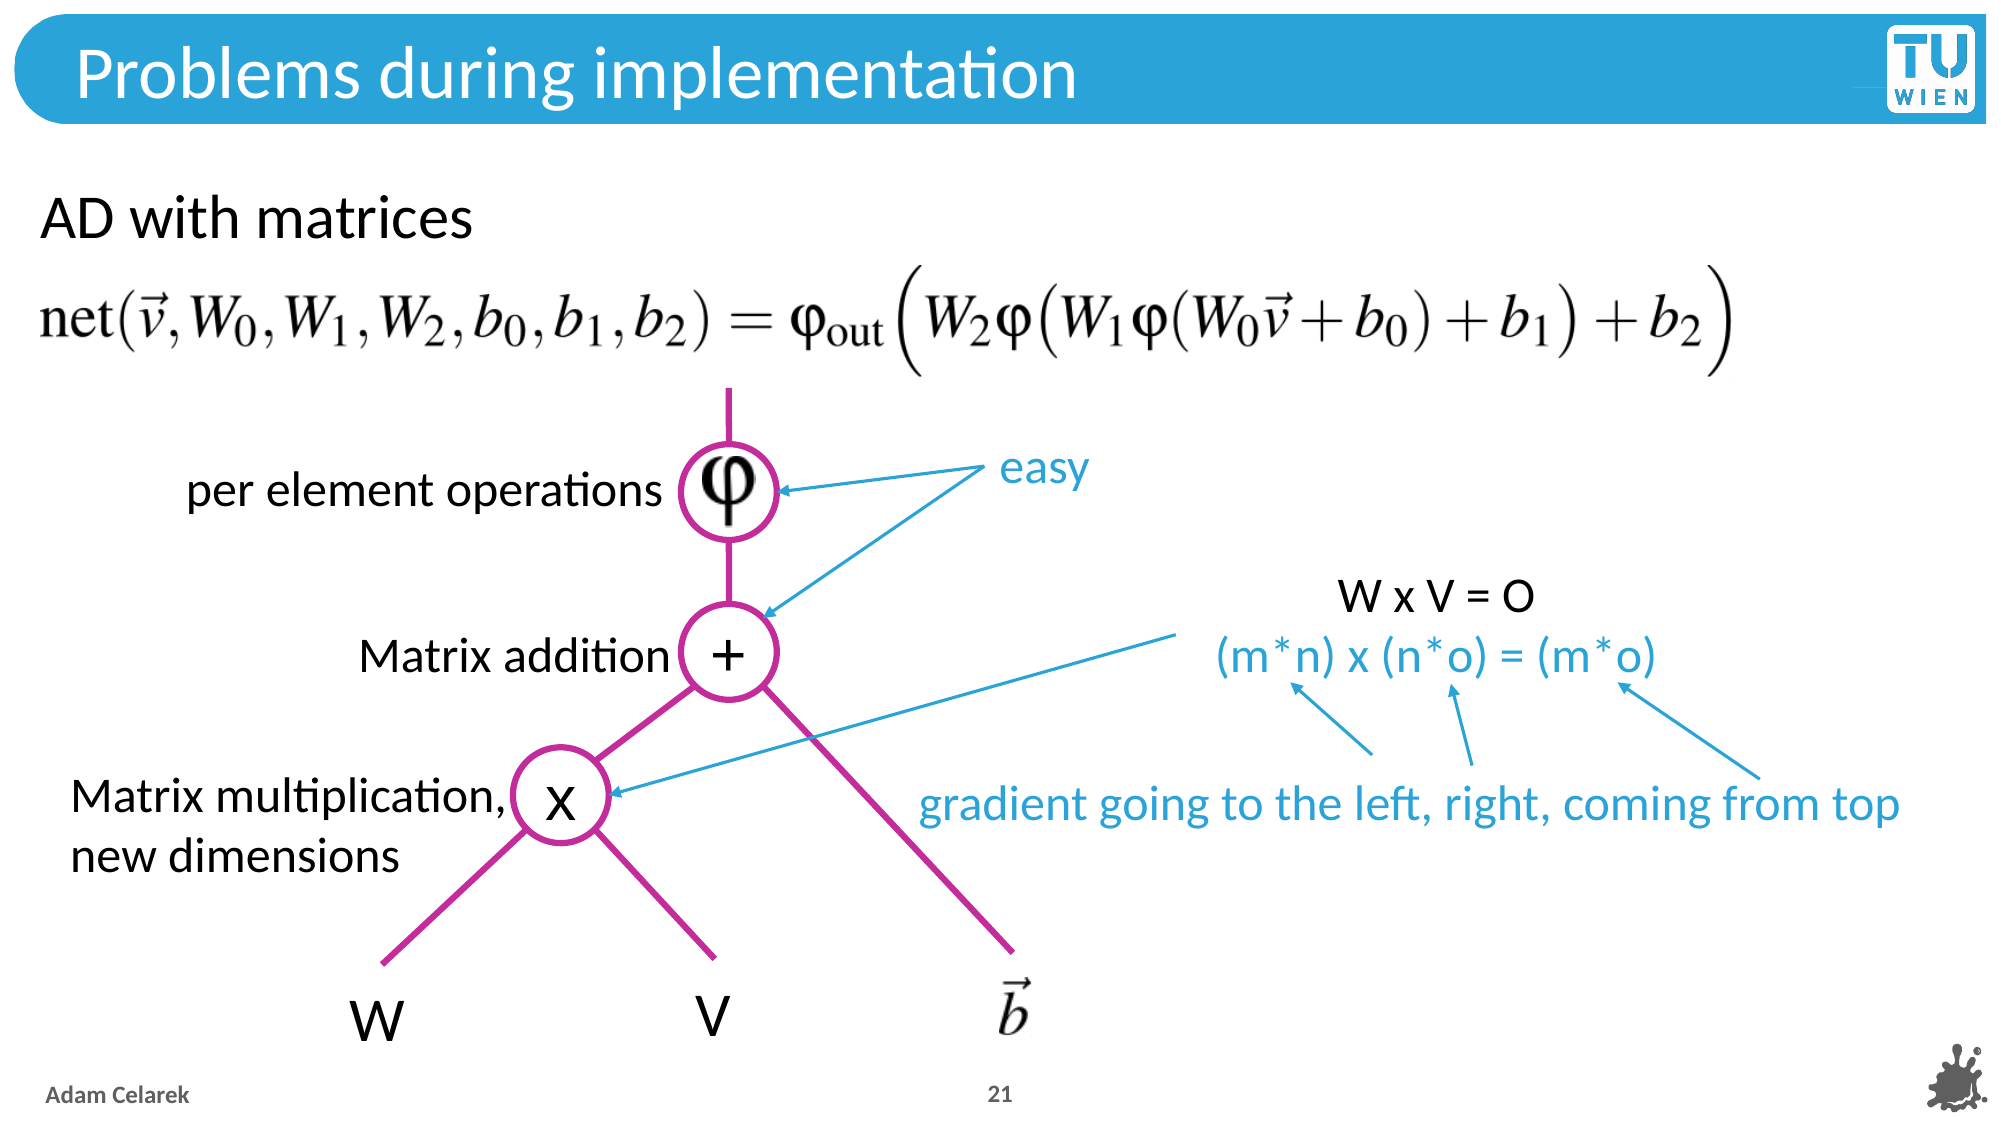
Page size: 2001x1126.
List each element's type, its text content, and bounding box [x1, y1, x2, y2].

text_box per element operations [170, 441, 681, 527]
footer Adam Celarek [25, 1068, 837, 1118]
picture [1887, 25, 1975, 113]
picture [999, 977, 1033, 1037]
text_box AD with matrices [25, 161, 547, 286]
text_box x [527, 747, 609, 844]
text_box W x V = O (m*n) x (n*o) = (m*o) [1175, 547, 1697, 723]
text_box W [334, 964, 430, 1050]
text_box + [694, 604, 777, 700]
text_box easy [984, 418, 1186, 514]
picture [702, 456, 756, 528]
picture [40, 265, 1732, 378]
title Problems during implementation [55, 6, 1854, 132]
text_box gradient going to the left, right, coming from top [827, 755, 1992, 931]
slide_number <number> [882, 1067, 1119, 1118]
text_box Matrix addition [343, 607, 741, 683]
text_box [680, 444, 777, 541]
text_box Matrix multiplication, new dimensions [55, 747, 527, 907]
text_box V [680, 958, 749, 1055]
